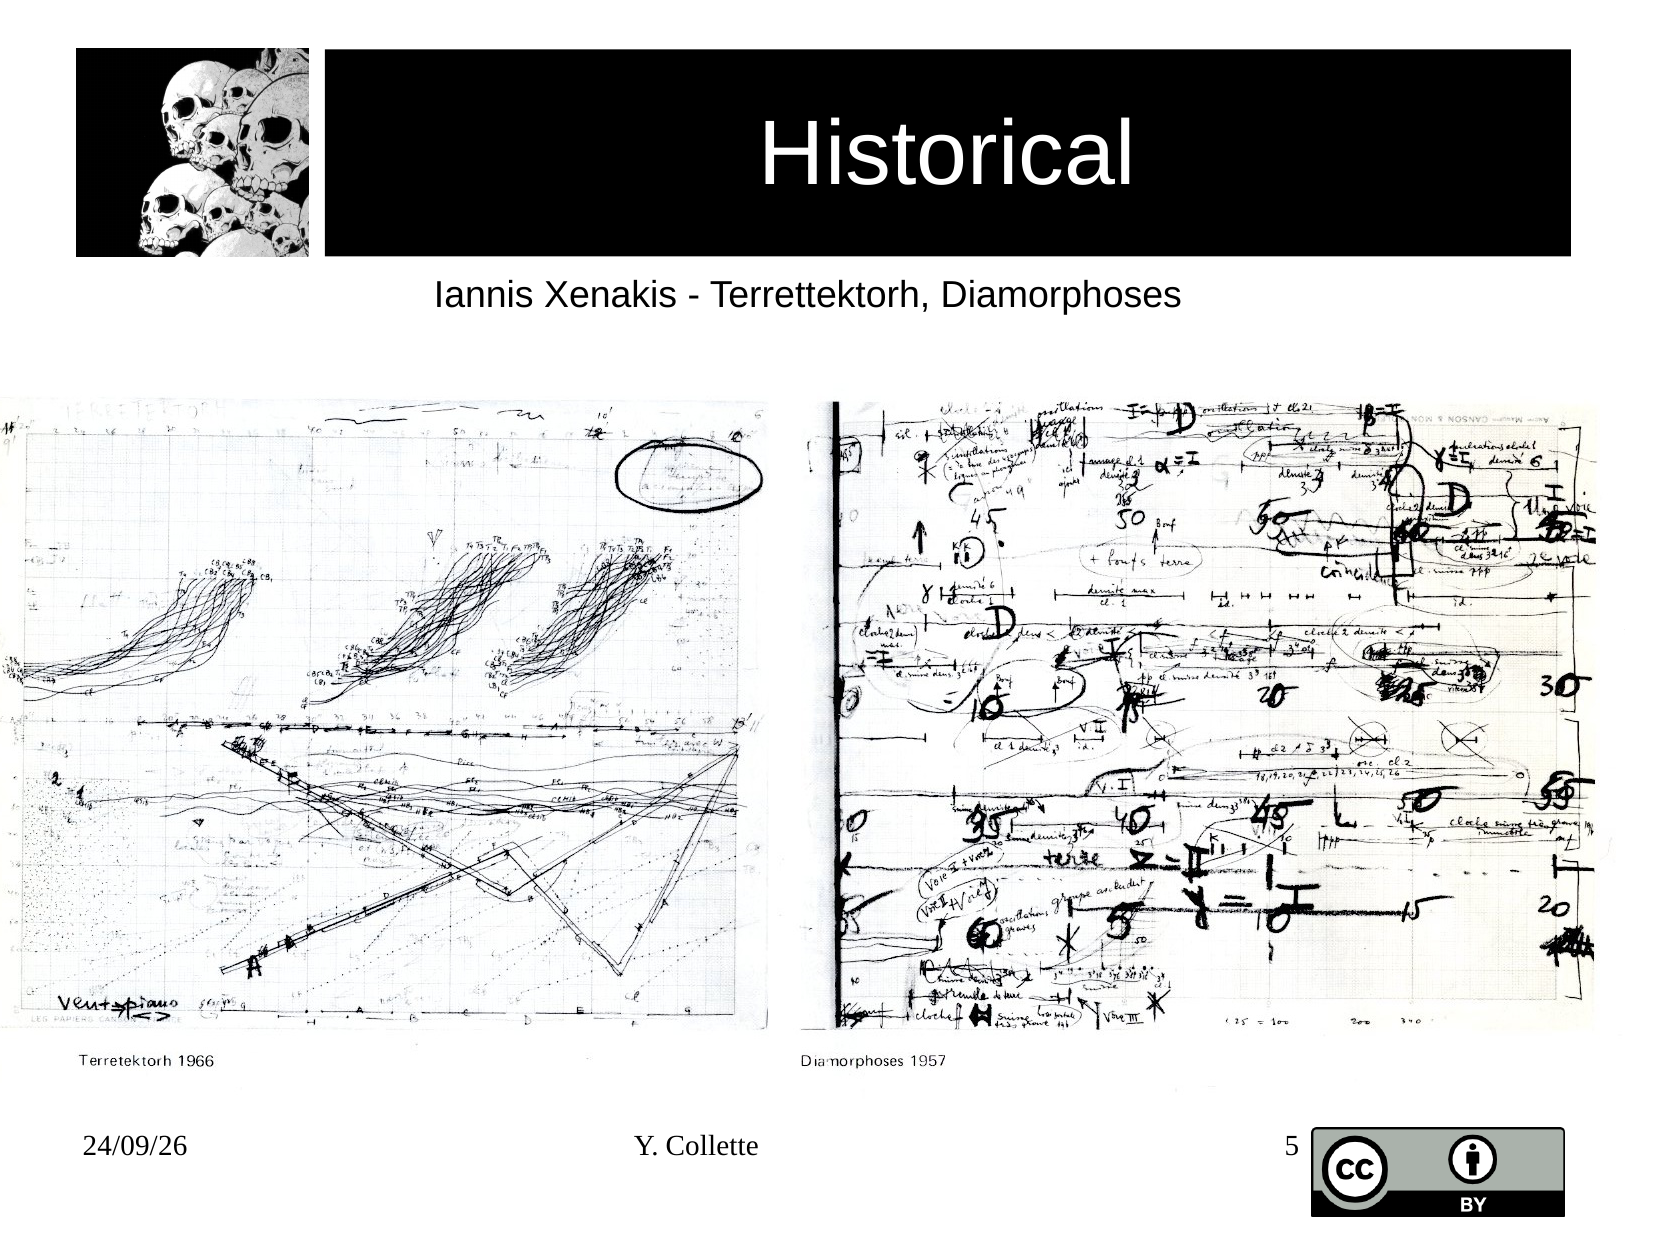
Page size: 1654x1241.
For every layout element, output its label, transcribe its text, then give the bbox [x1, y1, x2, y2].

picture [0, 383, 1625, 1099]
picture [76, 48, 309, 257]
picture [1311, 1127, 1565, 1217]
text_box Iannis Xenakis - Terrettektorh, Diamorphoses [419, 265, 1217, 323]
title Historical [324, 49, 1571, 257]
